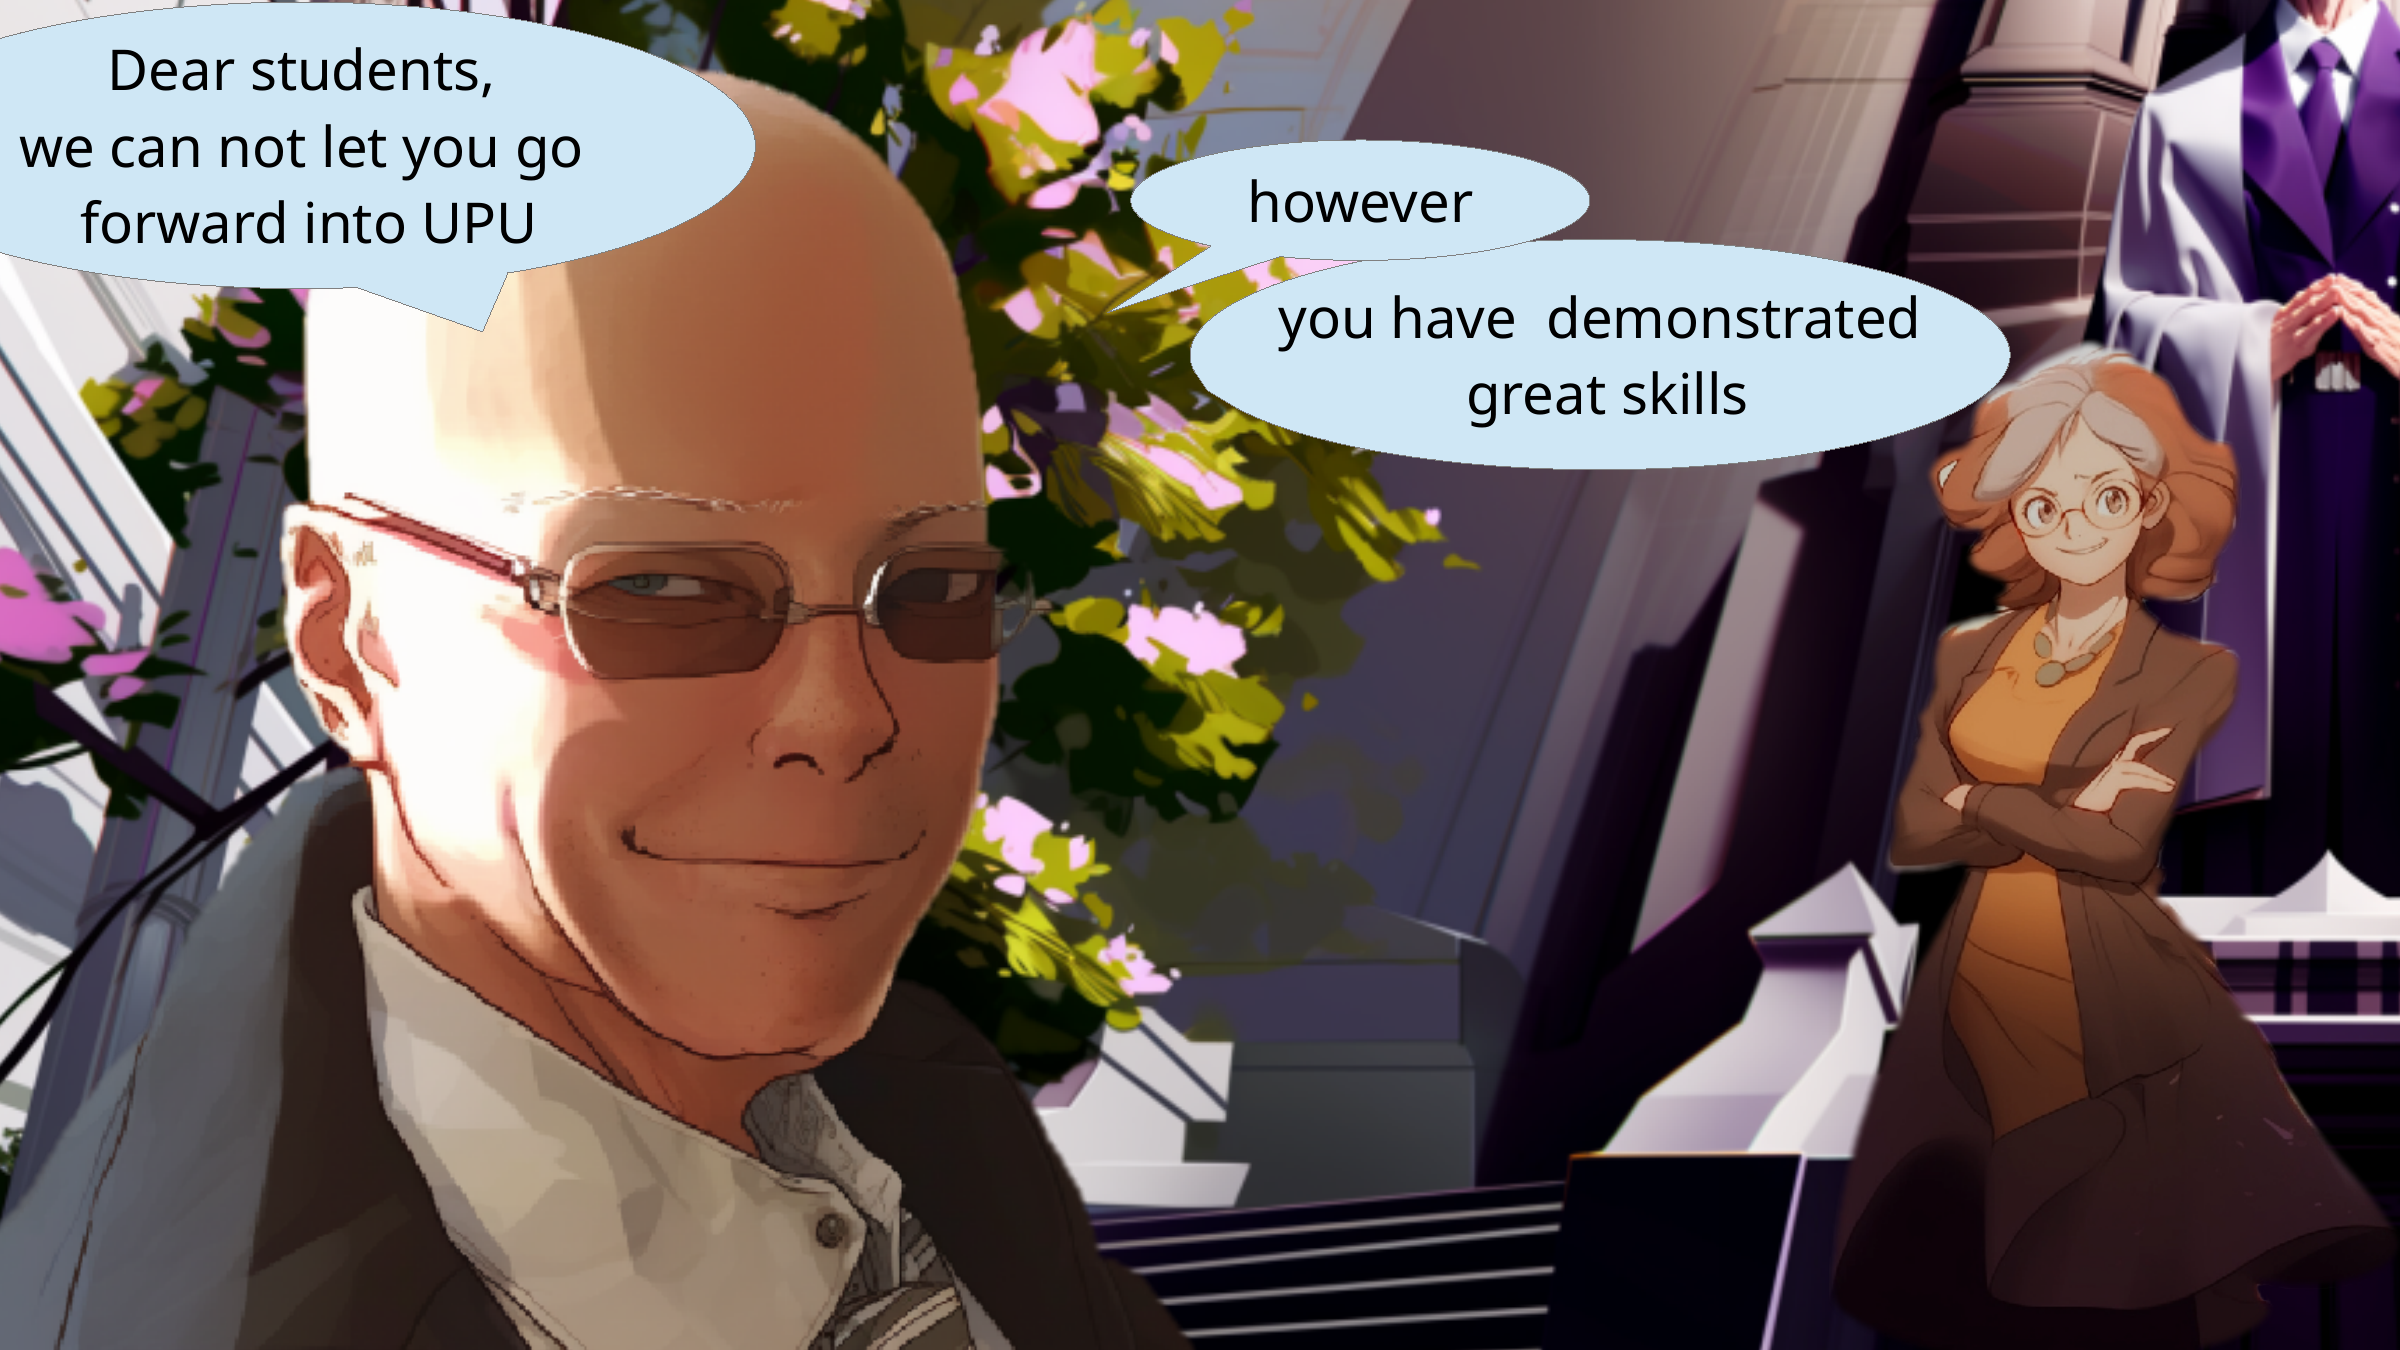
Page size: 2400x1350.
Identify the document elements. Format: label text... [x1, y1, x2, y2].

text_box you have demonstrated great skills [1190, 239, 2011, 470]
text_box Dear students, we can not let you go forward into UPU [0, 2, 756, 332]
text_box however [1107, 139, 1590, 313]
picture [0, 0, 2400, 1350]
